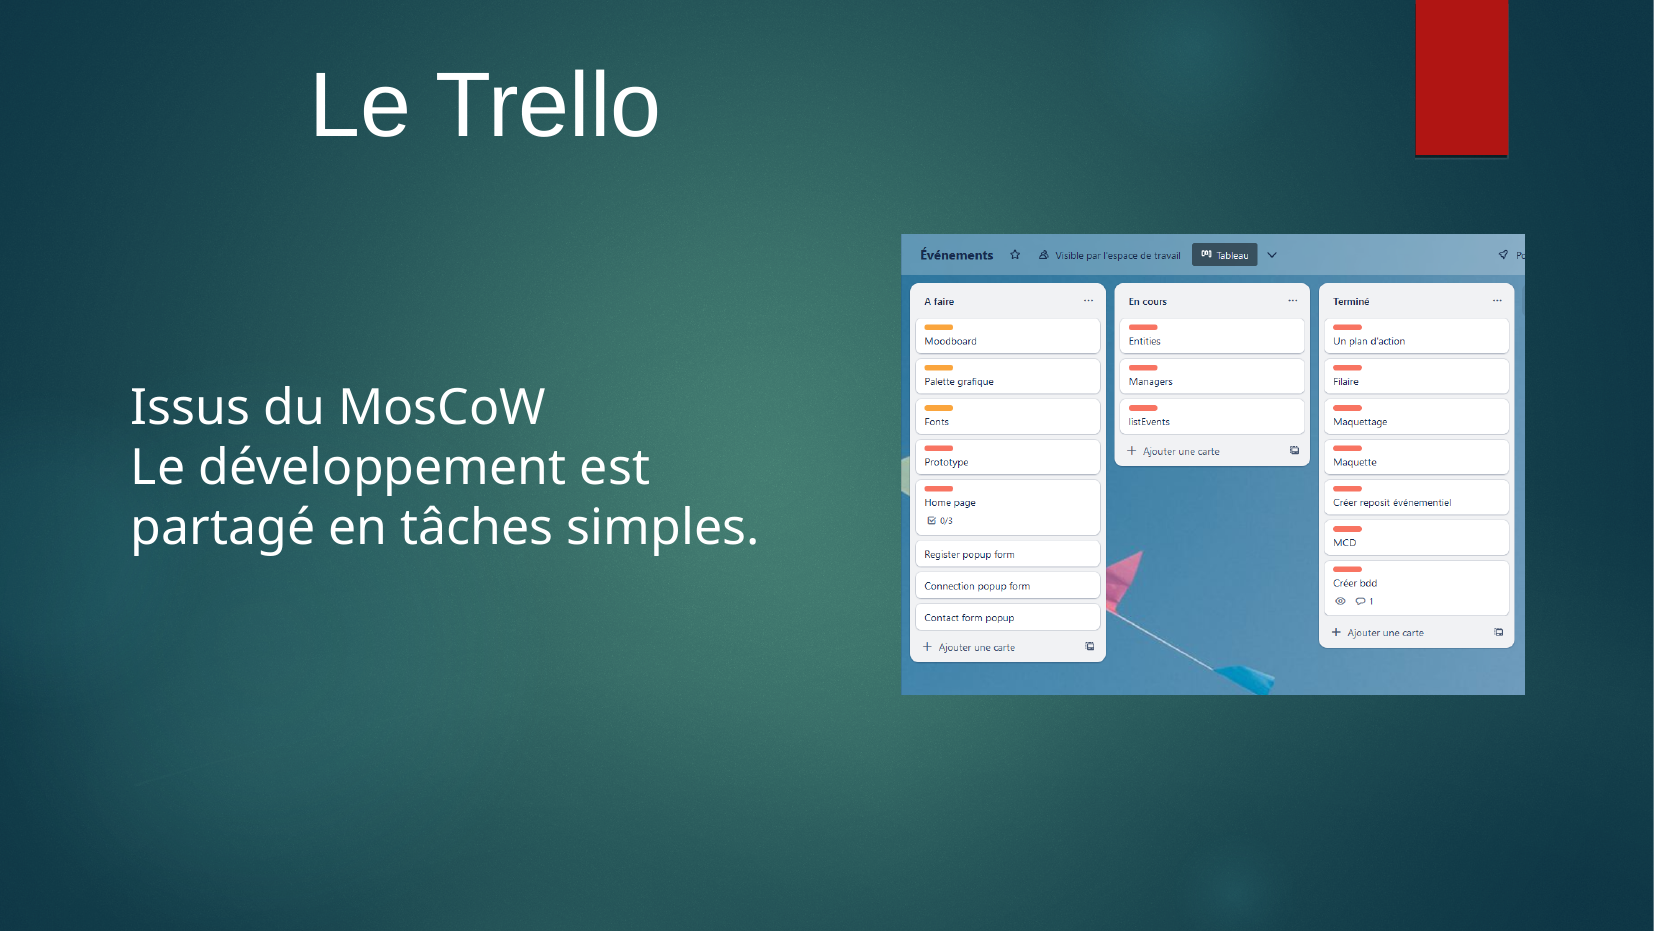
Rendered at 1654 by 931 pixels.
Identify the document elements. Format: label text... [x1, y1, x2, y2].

picture [0, 0, 1654, 931]
text_box Le Trello​ [260, 37, 711, 163]
text_box Issus du MosCoW​ Le développement est partagé en tâches simples. [116, 366, 833, 563]
